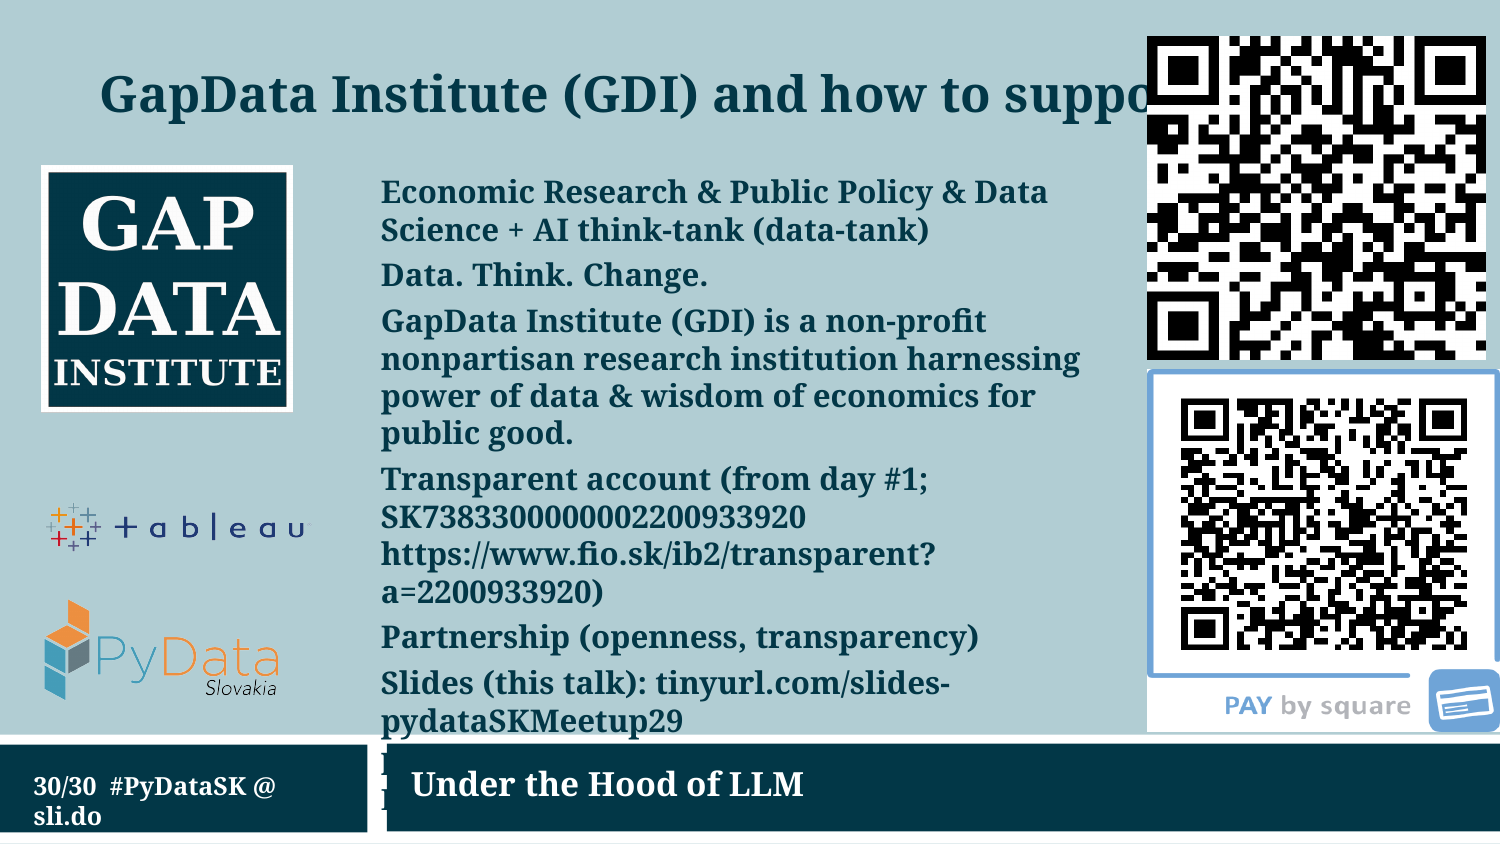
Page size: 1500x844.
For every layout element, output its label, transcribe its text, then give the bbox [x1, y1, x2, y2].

picture [41, 165, 293, 413]
text_box GapData Institute (GDI) and how to support us. [88, 31, 1500, 154]
text_box Economic Research & Public Policy & Data Science + AI think-tank (data-tank) Data. Think. Change. GapData Institute (GDI) is a non-profit nonpartisan research institution harnessing power of data & wisdom of economics for public good. Transparent account (from day #1; SK7383300000002200933920 https://www.fio.sk/ib2/transparent?a=2200933920) Partnership (openness, transparency) Slides (this talk): tinyurl.com/slides-pydataSKMeetup29 https://github.com/radovankavicky/PyDataSKMeetup29 [292, 166, 1137, 720]
text_box Under the Hood of LLM [400, 740, 1500, 826]
picture [1147, 369, 1500, 732]
picture [41, 466, 316, 713]
picture [1146, 36, 1486, 360]
text_box 30/30 #PyDataSK @ sli.do [22, 764, 362, 808]
